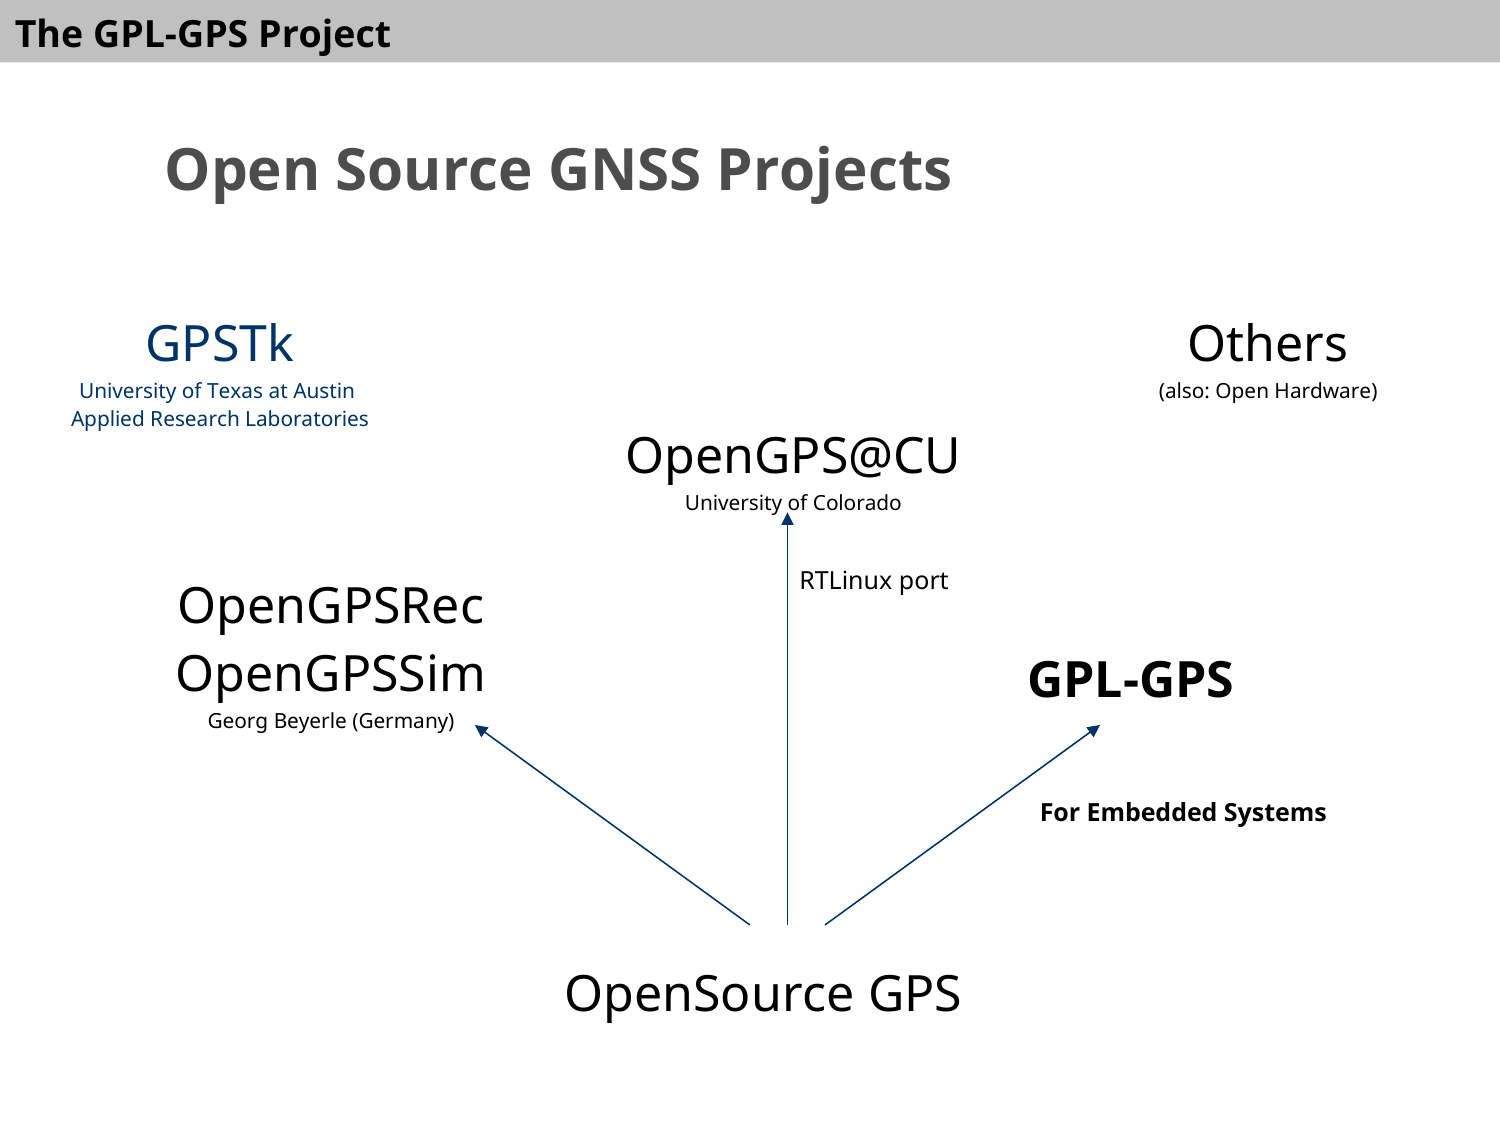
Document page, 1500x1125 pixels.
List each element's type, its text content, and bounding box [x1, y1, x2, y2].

text_box OpenSource GPS [549, 949, 978, 1034]
text_box GPL-GPS [1012, 635, 1250, 720]
text_box For Embedded Systems [1025, 787, 1388, 837]
text_box OpenGPS@CU University of Colorado [610, 412, 977, 525]
text_box GPSTk University of Texas at Austin Applied Research Laboratories [56, 299, 384, 441]
text_box OpenGPSRec OpenGPSSim Georg Beyerle (Germany) [160, 562, 502, 743]
title Open Source GNSS Projects [149, 124, 1463, 213]
text_box Others (also: Open Hardware) [1144, 299, 1393, 412]
text_box RTLinux port [784, 555, 965, 605]
